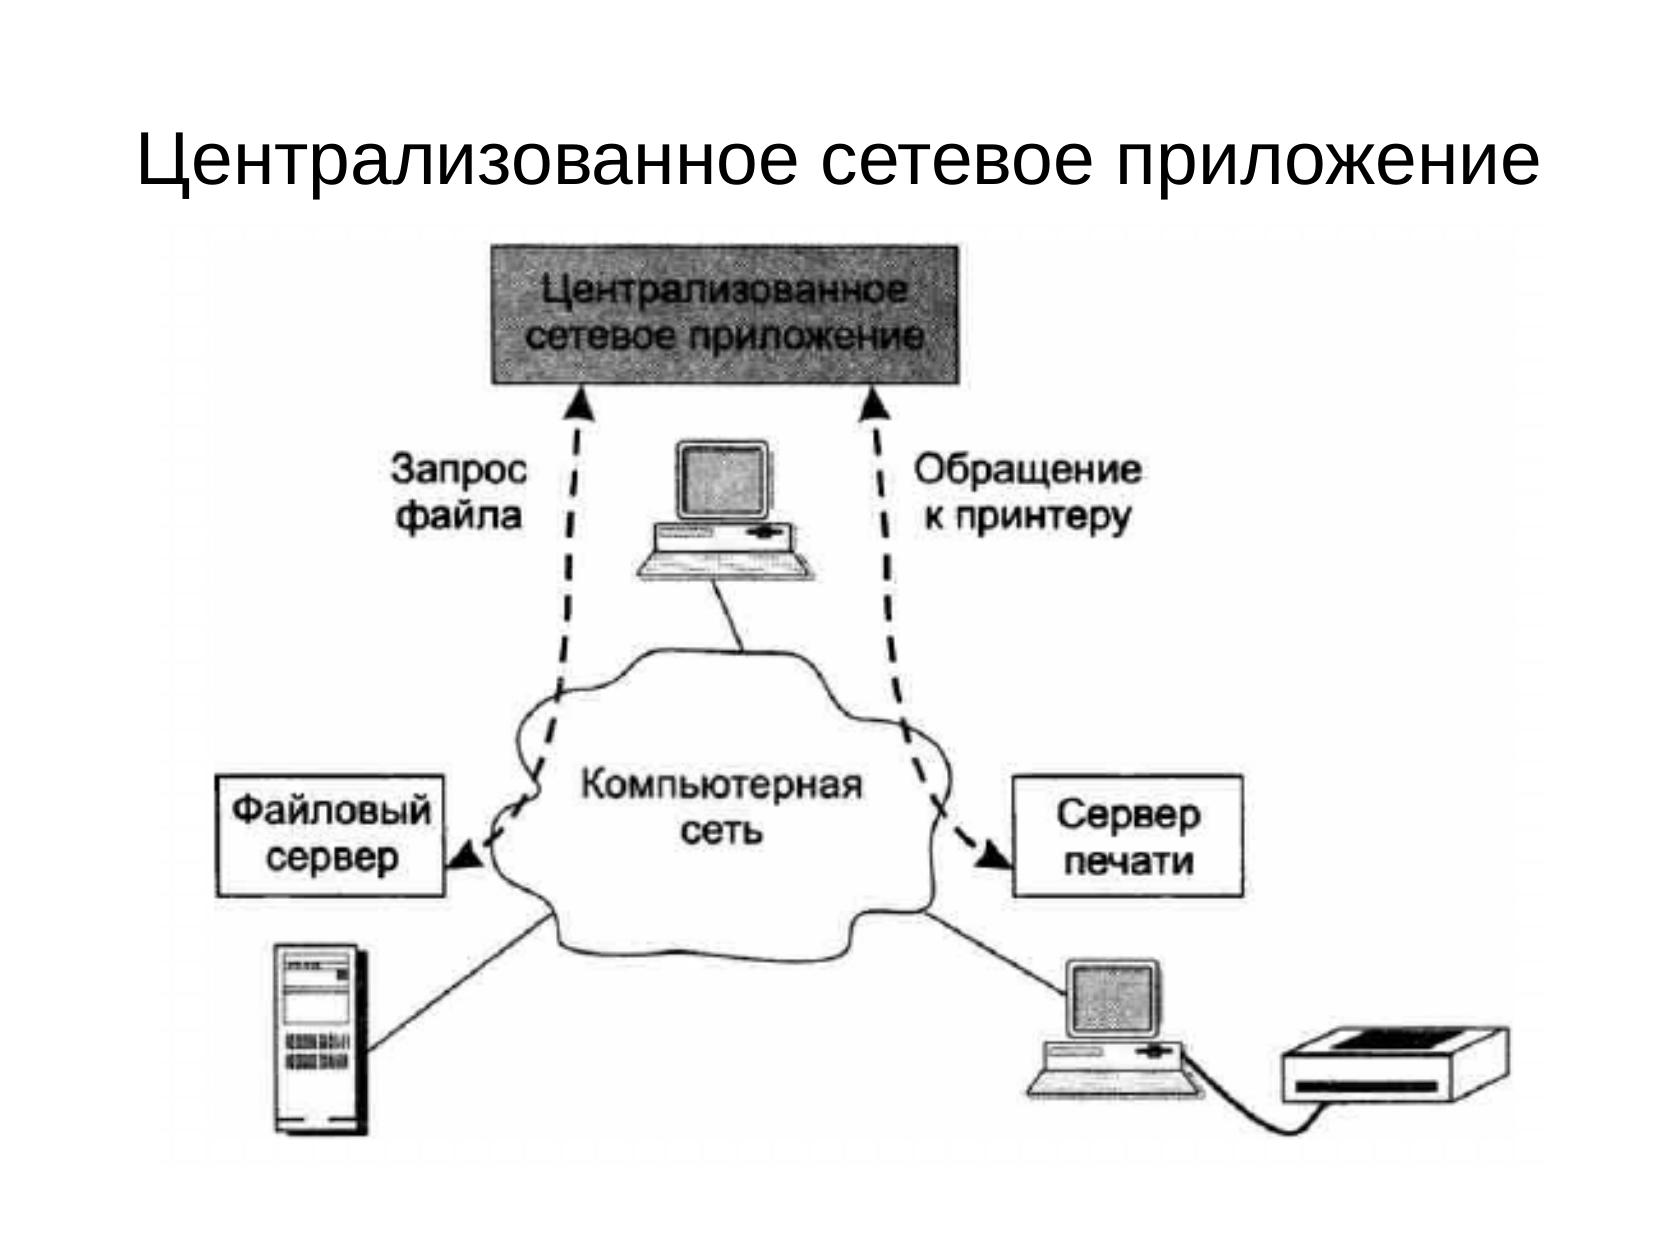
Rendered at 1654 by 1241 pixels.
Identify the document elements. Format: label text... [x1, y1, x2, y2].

title Централизованное сетевое приложение [82, 49, 1571, 257]
picture [159, 224, 1549, 1170]
